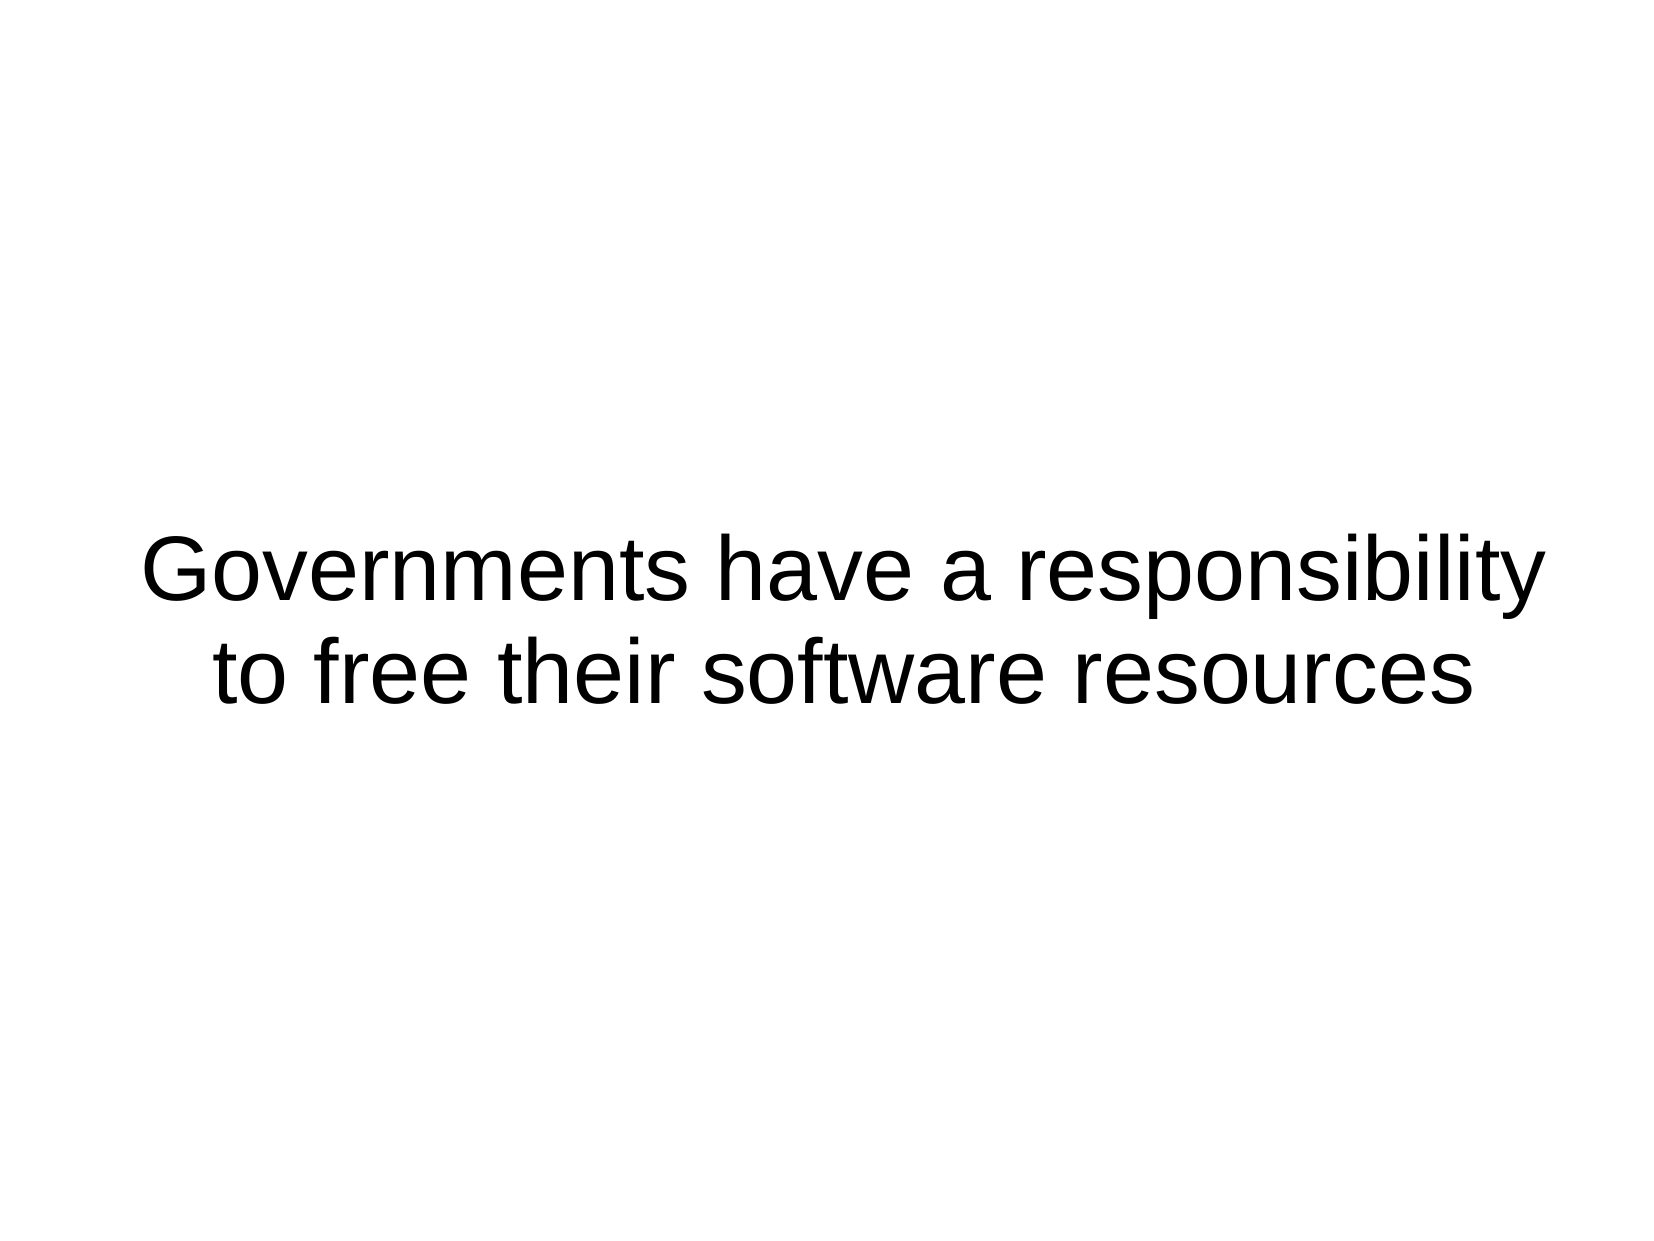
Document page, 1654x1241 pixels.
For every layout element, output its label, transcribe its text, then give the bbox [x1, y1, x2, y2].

title Governments have a responsibility to free their software resources [82, 516, 1571, 724]
